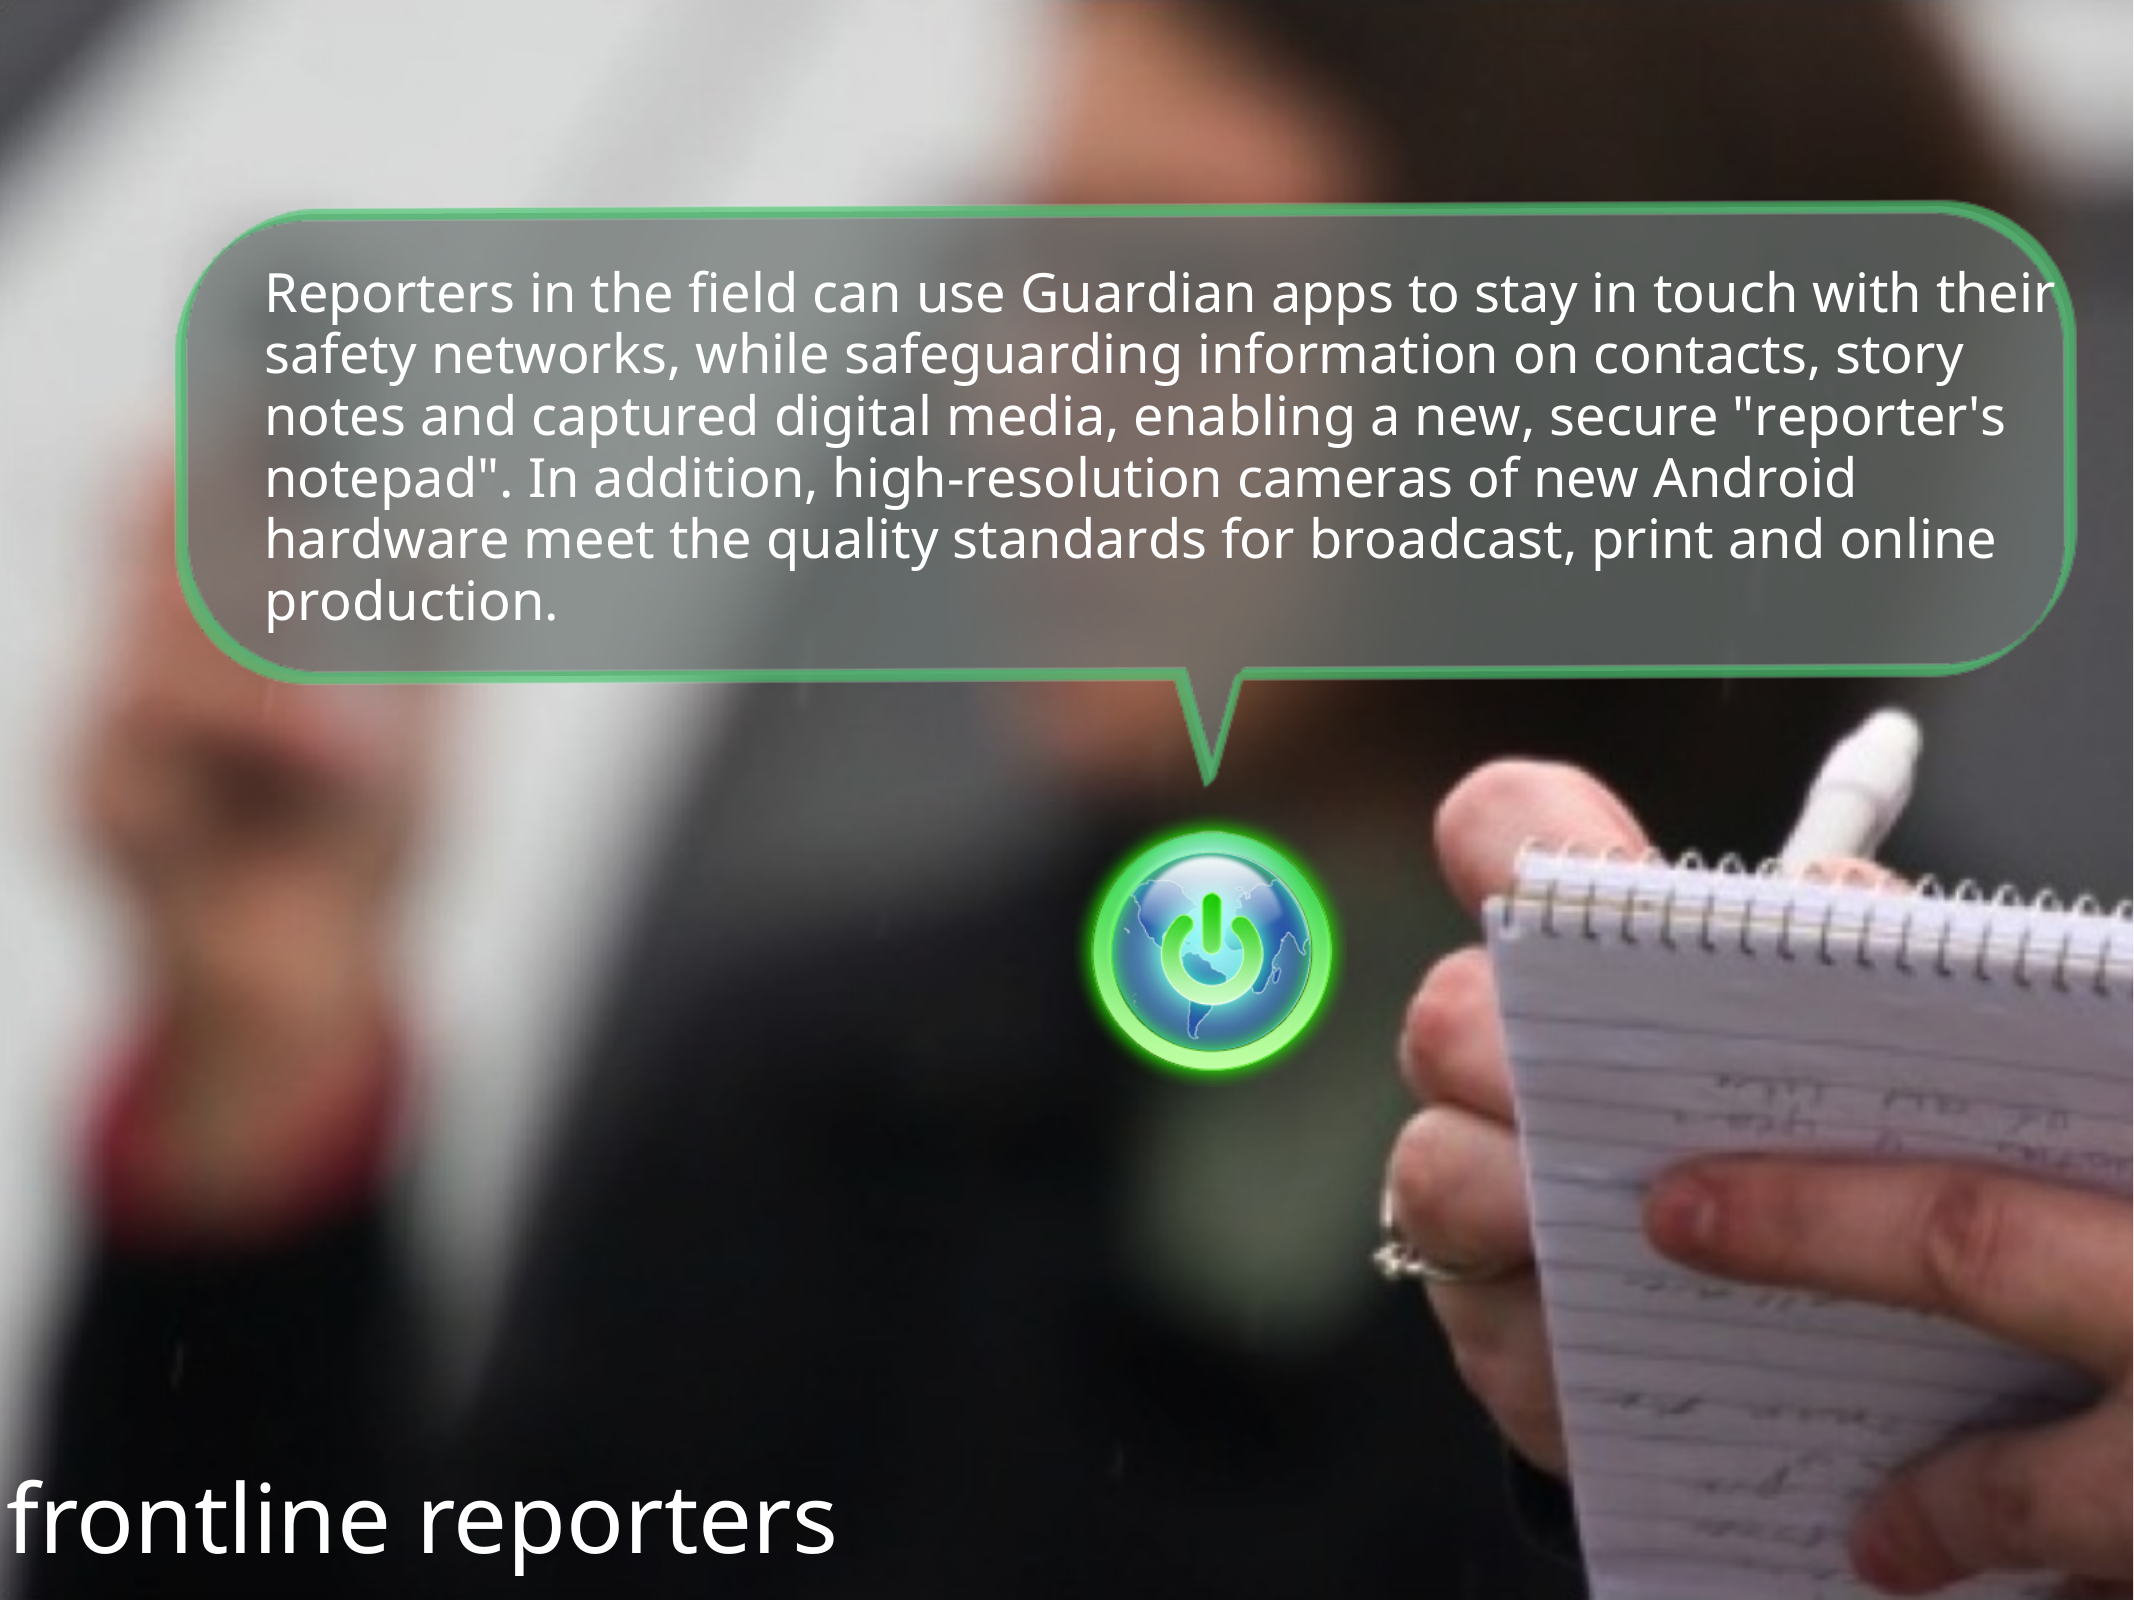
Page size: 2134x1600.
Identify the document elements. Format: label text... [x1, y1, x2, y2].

picture [0, 0, 2134, 1600]
text_box Reporters in the field can use Guardian apps to stay in touch with their safety networks, while safeguarding information on contacts, story notes and captured digital media, enabling a new, secure "reporter's notepad". In addition, high-resolution cameras of new Android hardware meet the quality standards for broadcast, print and online production. [264, 267, 2061, 629]
title frontline reporters [0, 1439, 1180, 1580]
